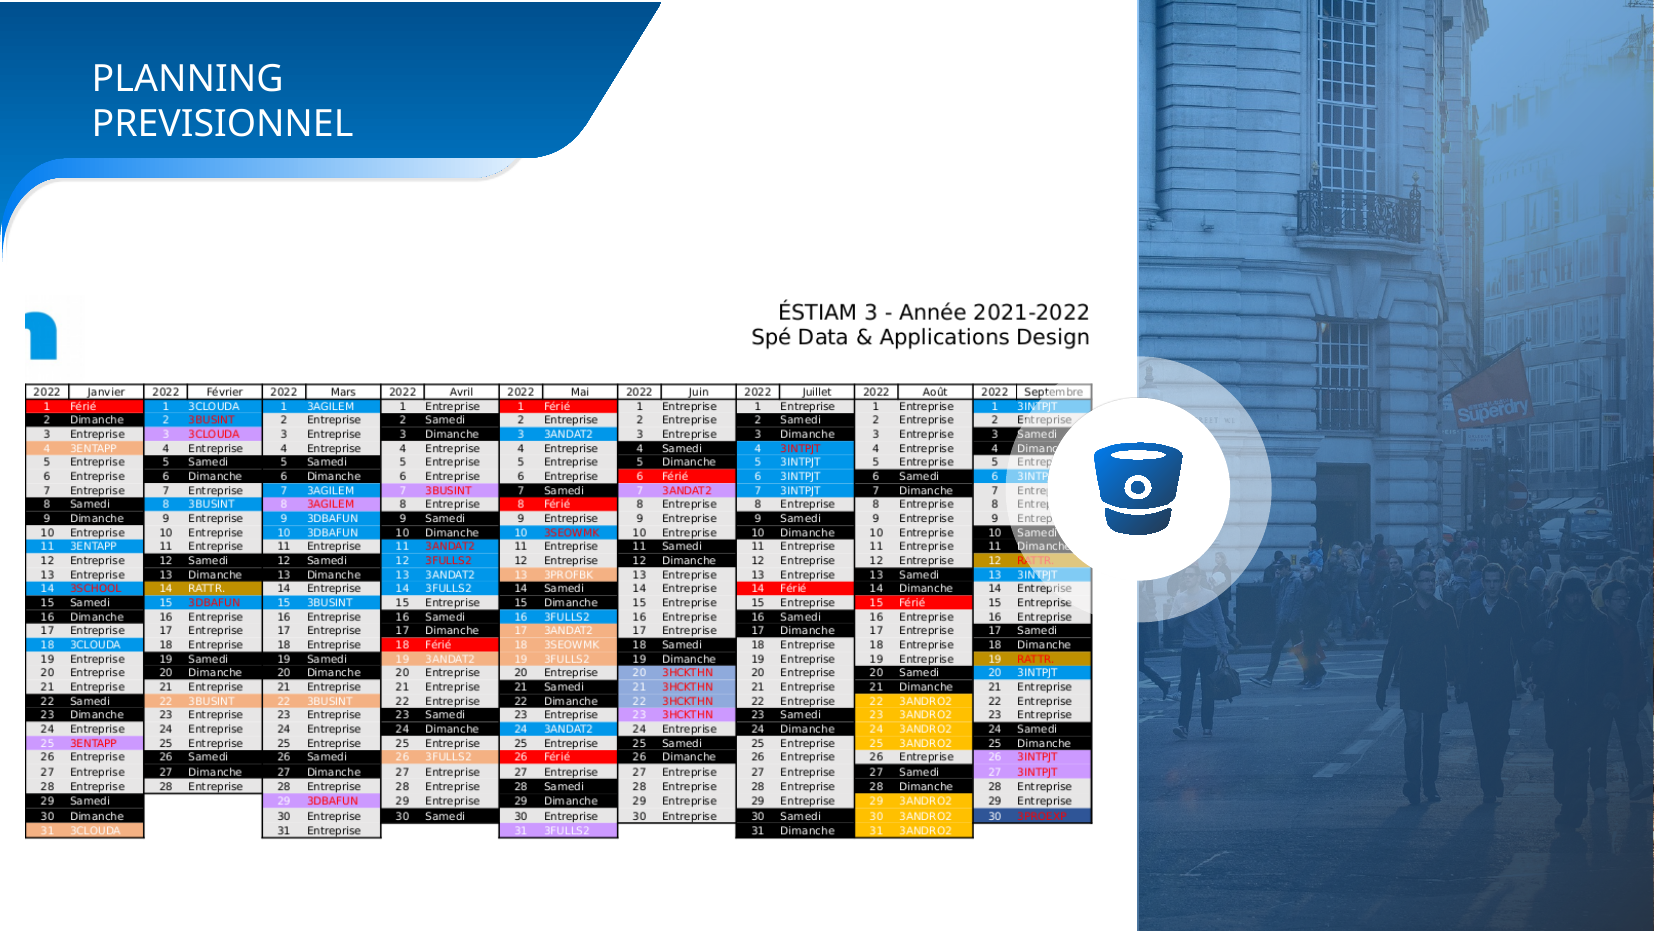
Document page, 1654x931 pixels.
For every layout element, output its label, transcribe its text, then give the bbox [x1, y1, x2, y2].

text_box [1005, 0, 1654, 931]
text_box PLANNING PREVISIONNEL [76, 46, 379, 152]
text_box [0, 2, 662, 263]
picture [25, 295, 1133, 857]
